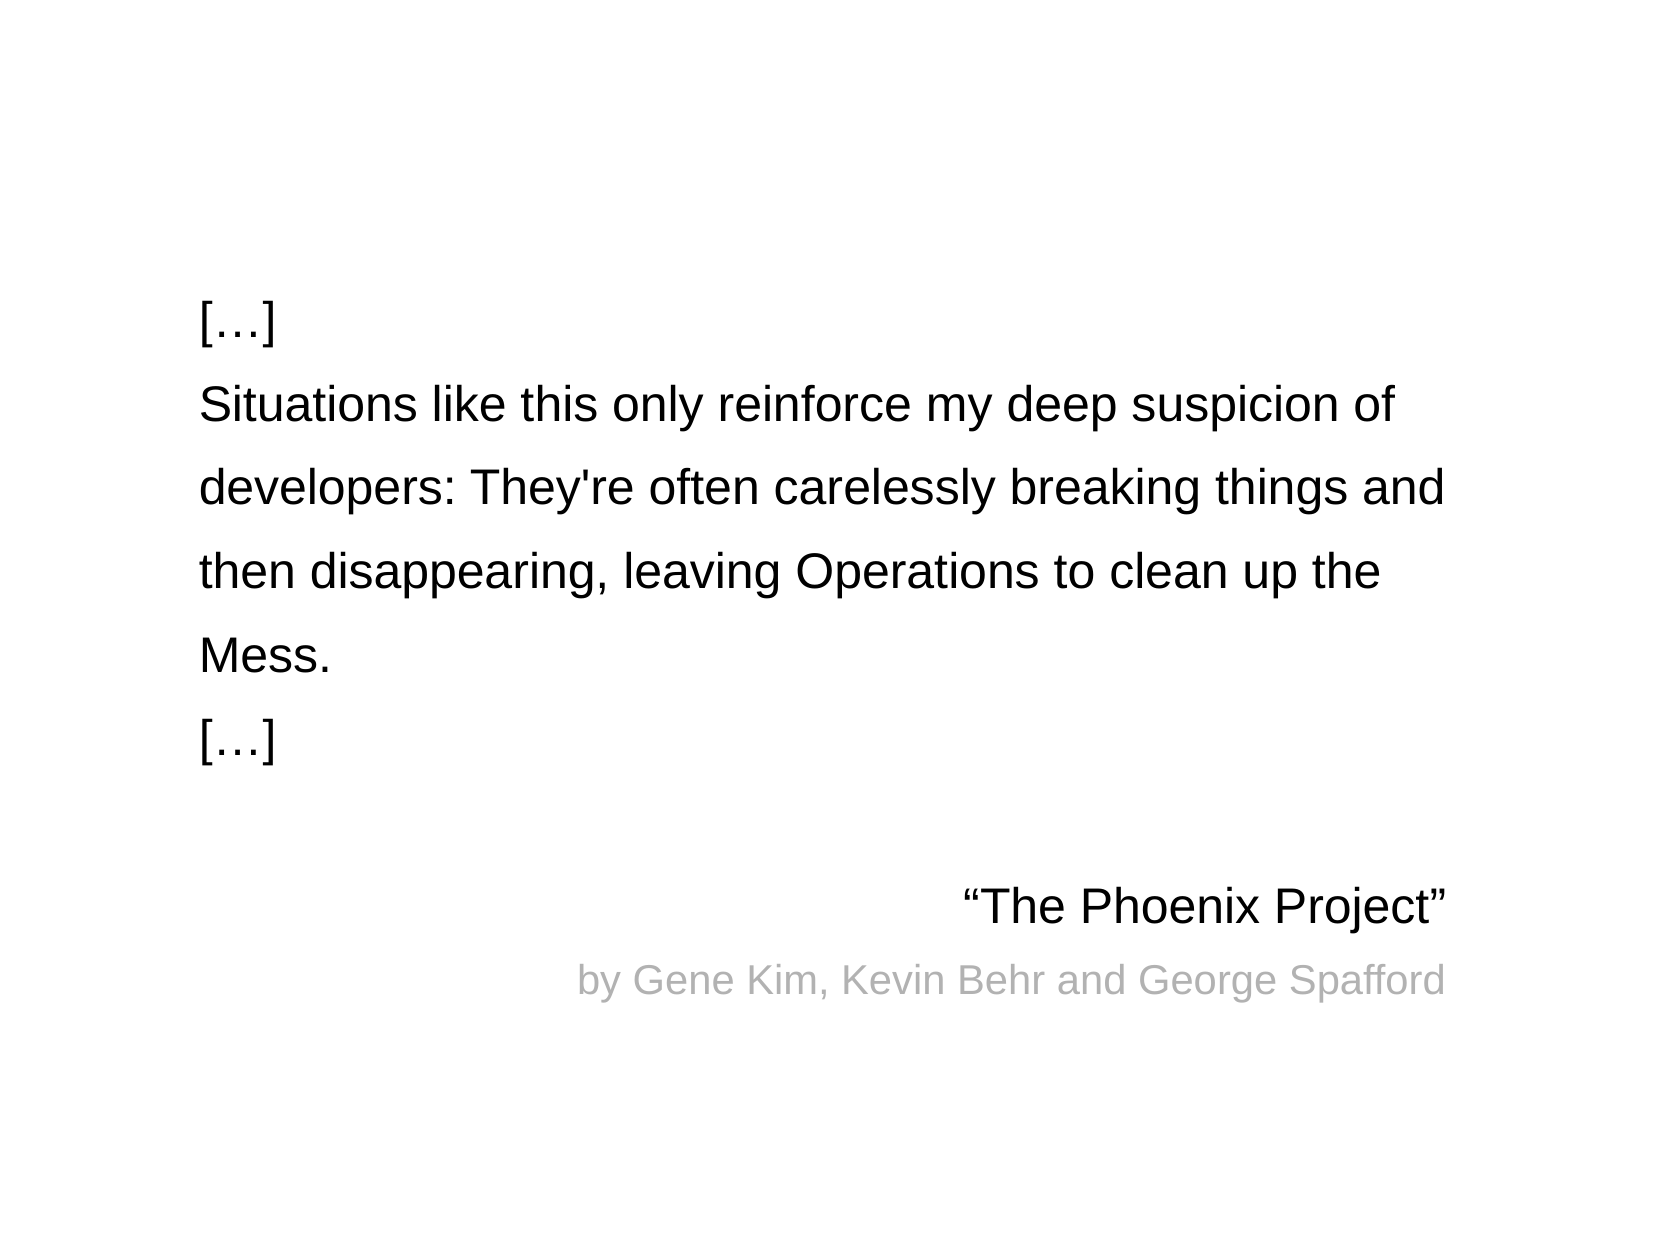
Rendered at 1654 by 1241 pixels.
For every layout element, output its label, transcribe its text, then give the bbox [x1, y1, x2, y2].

text_box […] Situations like this only reinforce my deep suspicion of developers: They're often carelessly breaking things and then disappearing, leaving Operations to clean up the Mess. […] “The Phoenix Project” by Gene Kim, Kevin Behr and George Spafford [184, 257, 1462, 983]
